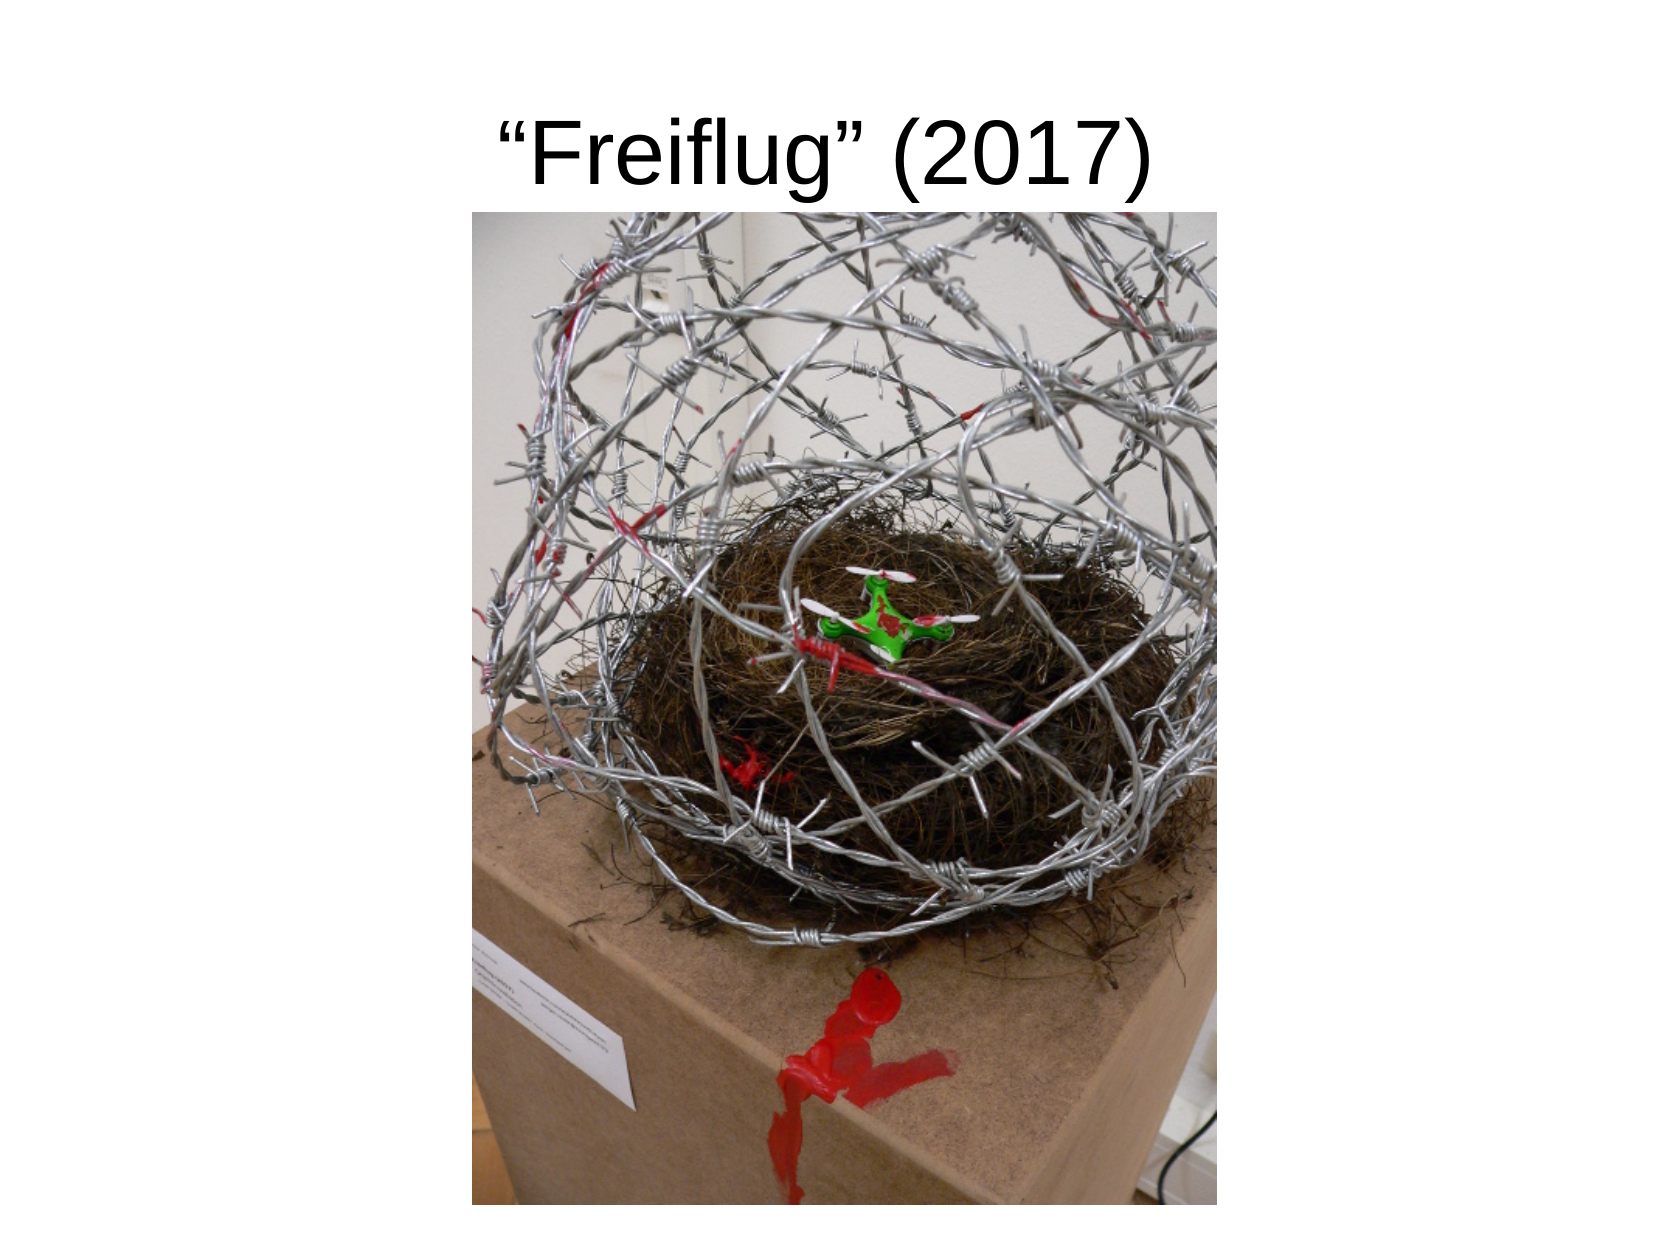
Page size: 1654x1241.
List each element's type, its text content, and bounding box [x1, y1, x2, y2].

picture [472, 212, 1217, 1205]
title “Freiflug” (2017) [82, 49, 1571, 257]
